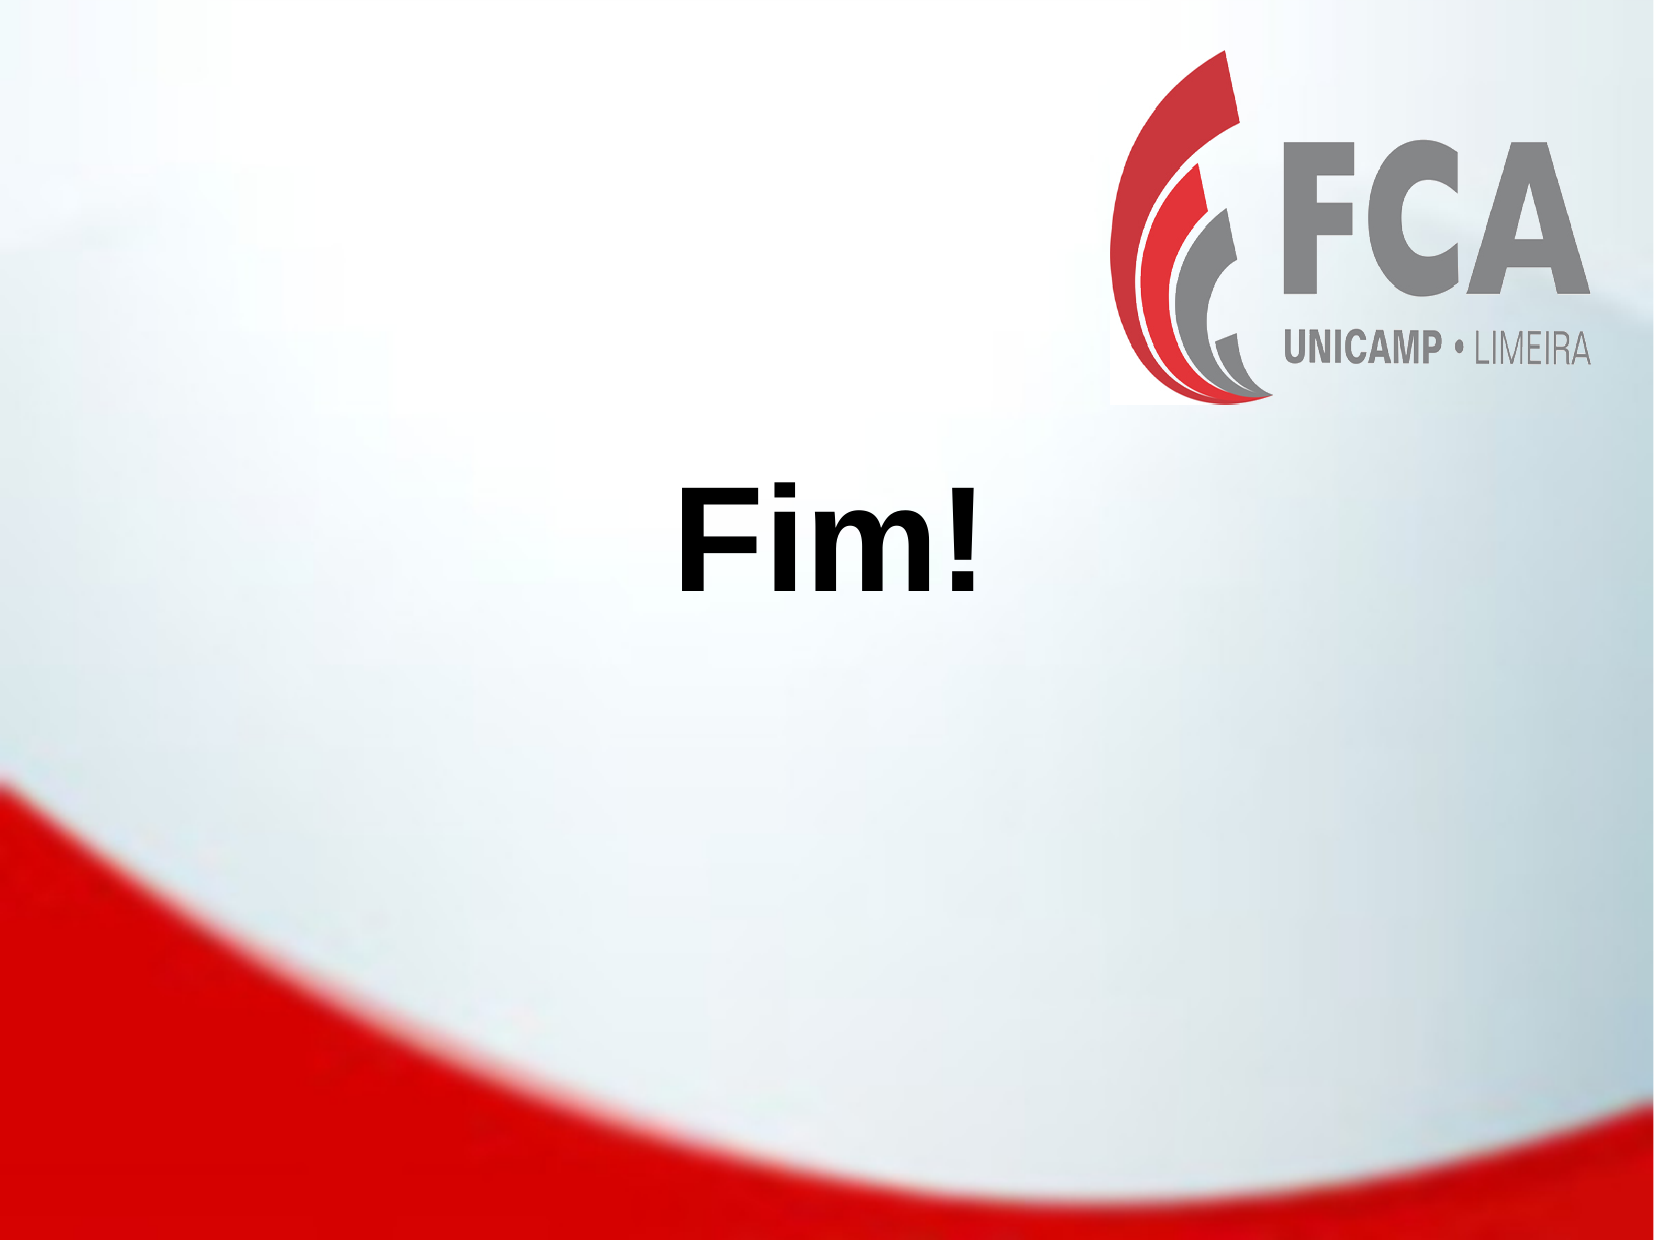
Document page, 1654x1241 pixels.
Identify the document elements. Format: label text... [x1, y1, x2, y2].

subtitle Fim! [86, 180, 1576, 900]
picture [0, 0, 1654, 1240]
